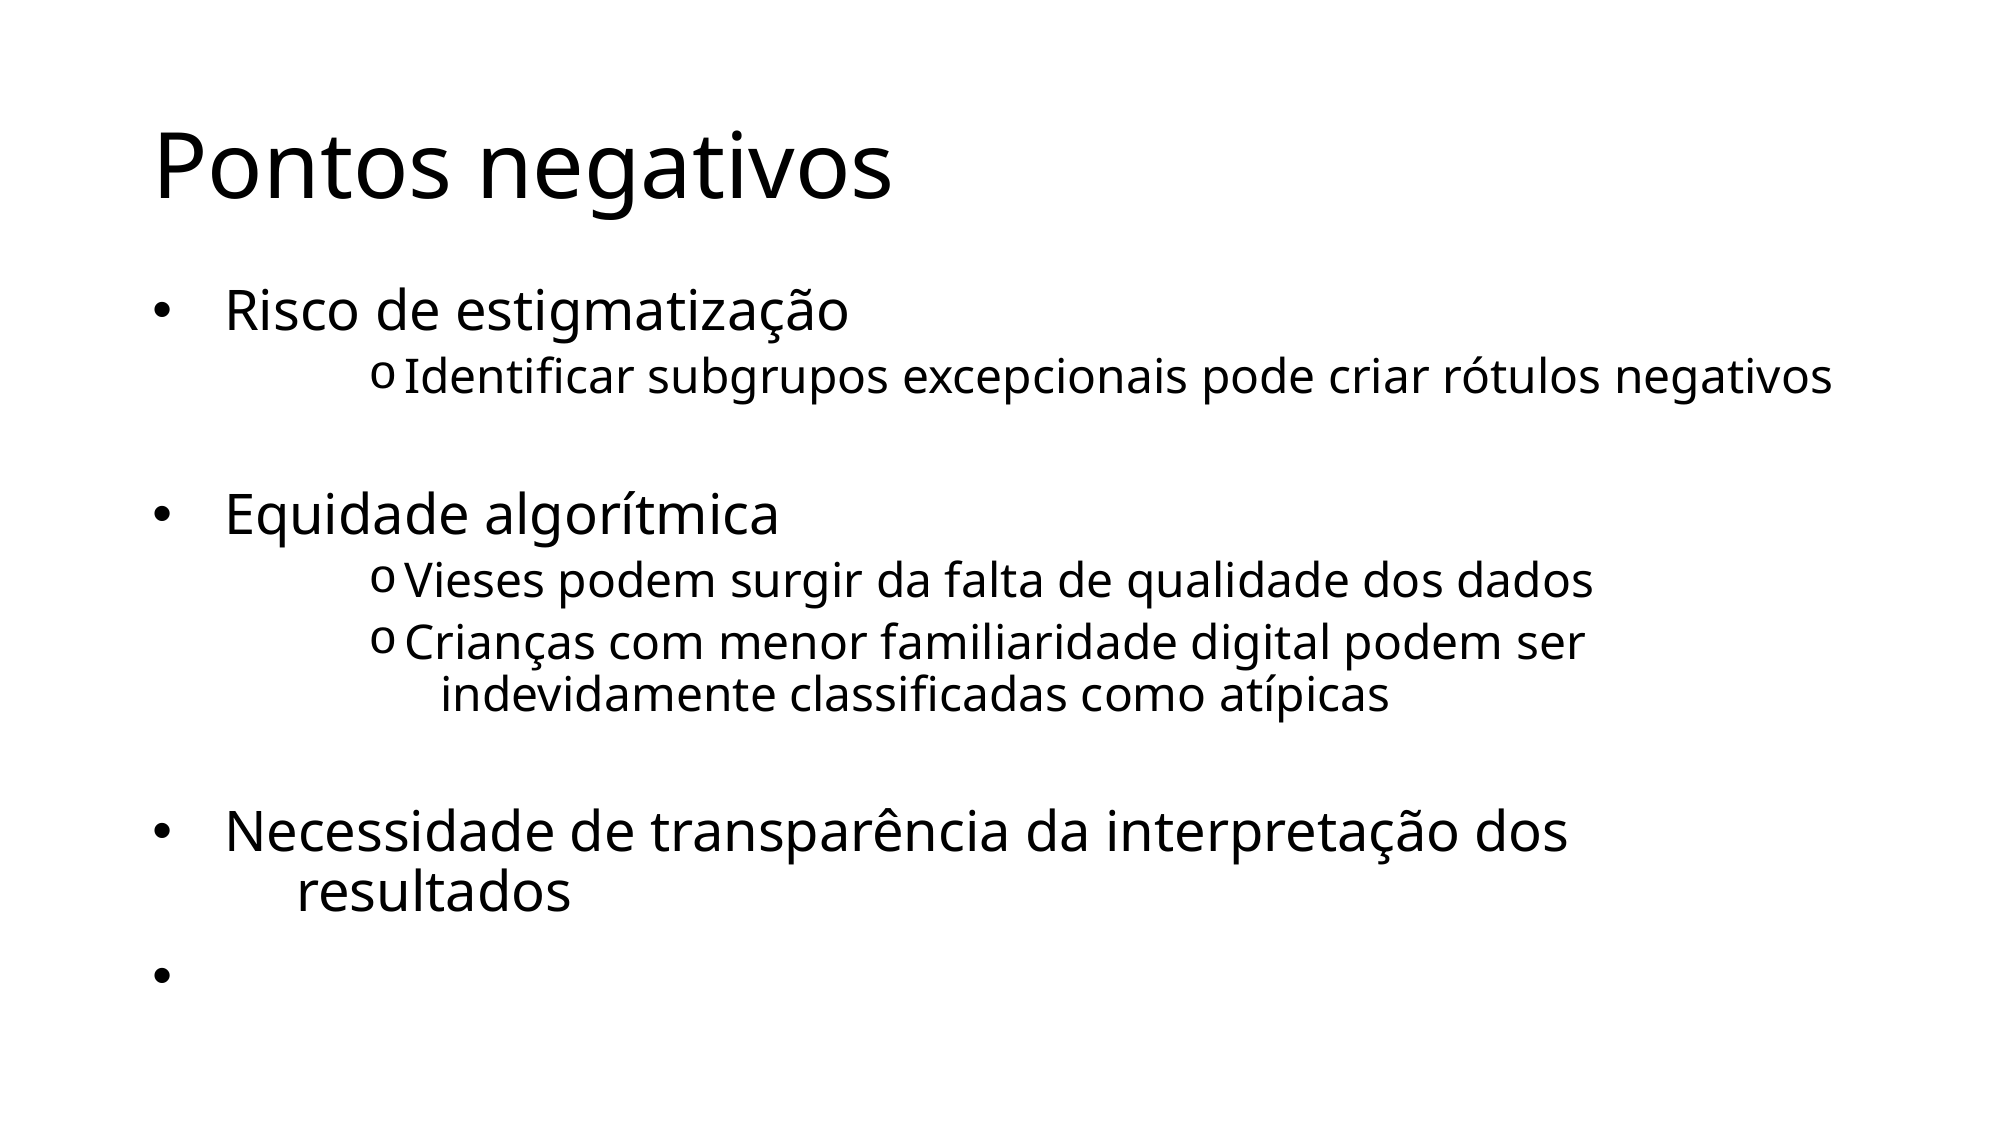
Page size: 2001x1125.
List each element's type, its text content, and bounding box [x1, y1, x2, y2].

title Pontos negativos [137, 59, 1863, 274]
list Risco de estigmatização Identificar subgrupos excepcionais pode criar rótulos negativos Equidade algorítmica Vieses podem surgir da falta de qualidade dos dados Crianças com menor familiaridade digital podem ser indevidamente classificadas como atípicas Necessidade de transparência da interpretação dos resultados [137, 274, 1863, 989]
